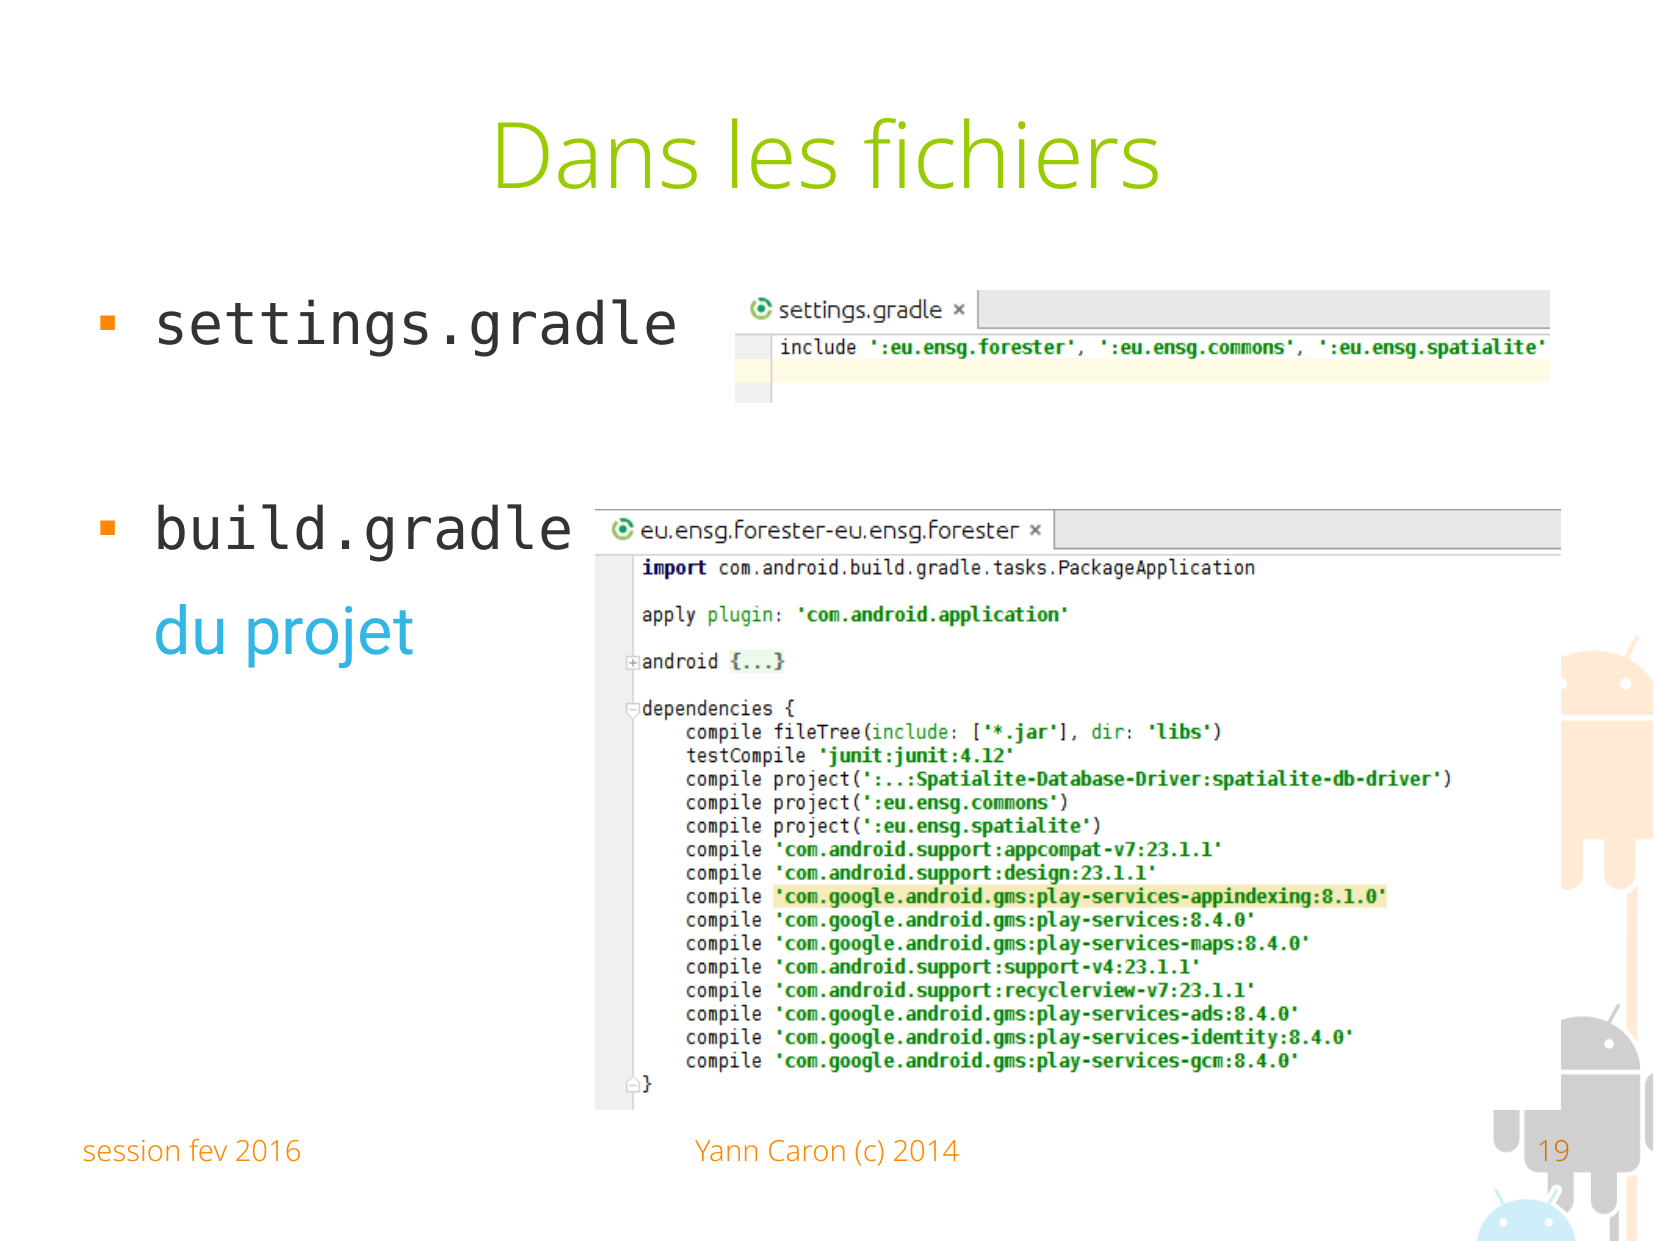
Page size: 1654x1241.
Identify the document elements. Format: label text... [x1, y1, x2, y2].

title Dans les fichiers [82, 49, 1571, 257]
picture [240, 423, 1654, 1241]
picture [735, 290, 1550, 403]
list settings.gradle build.gradle du projet [82, 290, 1571, 1010]
